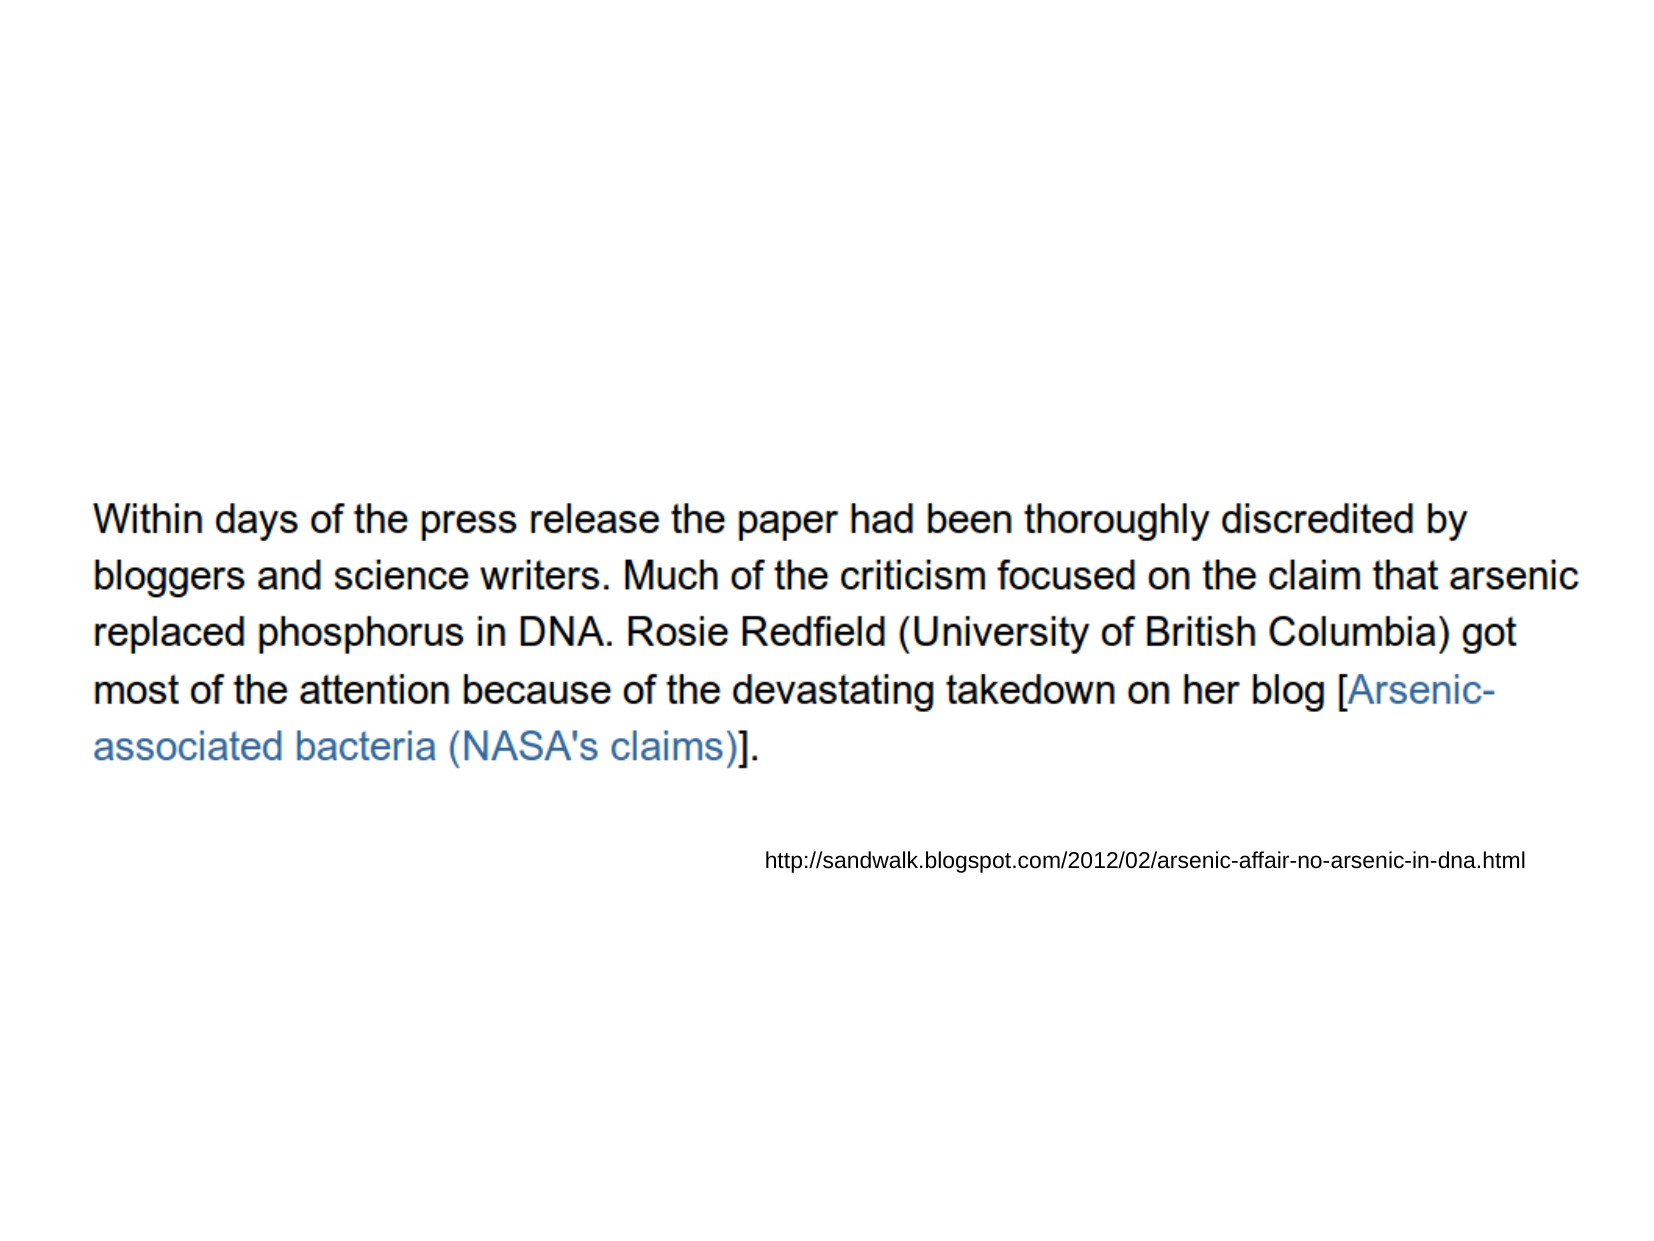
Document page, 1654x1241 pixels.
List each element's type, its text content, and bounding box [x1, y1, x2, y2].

picture [90, 480, 1615, 796]
text_box http://sandwalk.blogspot.com/2012/02/arsenic-affair-no-arsenic-in-dna.html [750, 840, 1654, 897]
